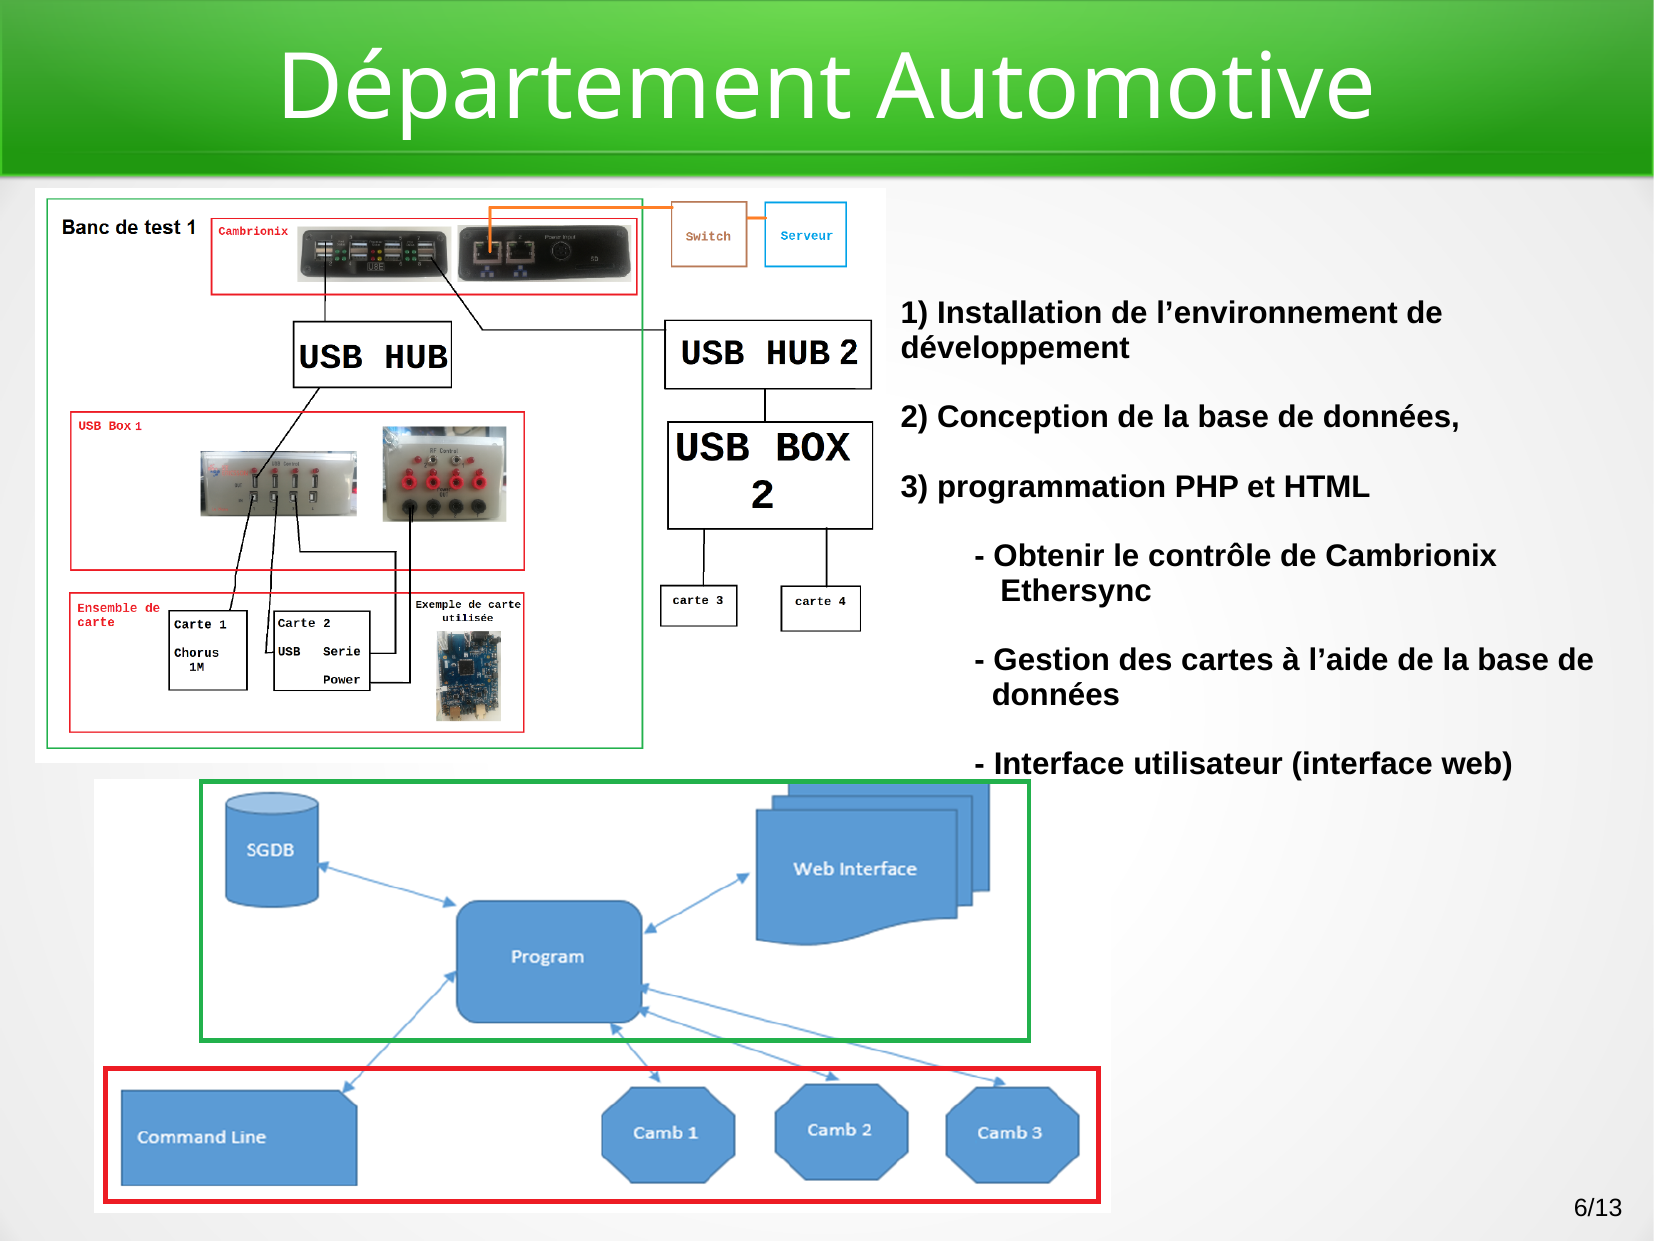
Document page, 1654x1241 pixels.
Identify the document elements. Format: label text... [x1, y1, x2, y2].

text_box 1) Installation de l’environnement de développement 2) Conception de la base de données, 3) programmation PHP et HTML - Obtenir le contrôle de Cambrionix Ethersync - Gestion des cartes à l’aide de la base de données - Interface utilisateur (interface web) [885, 259, 1642, 766]
title Département Automotive [82, 11, 1571, 154]
picture [0, 0, 1654, 1241]
text_box 6/13 [1559, 1186, 1654, 1229]
